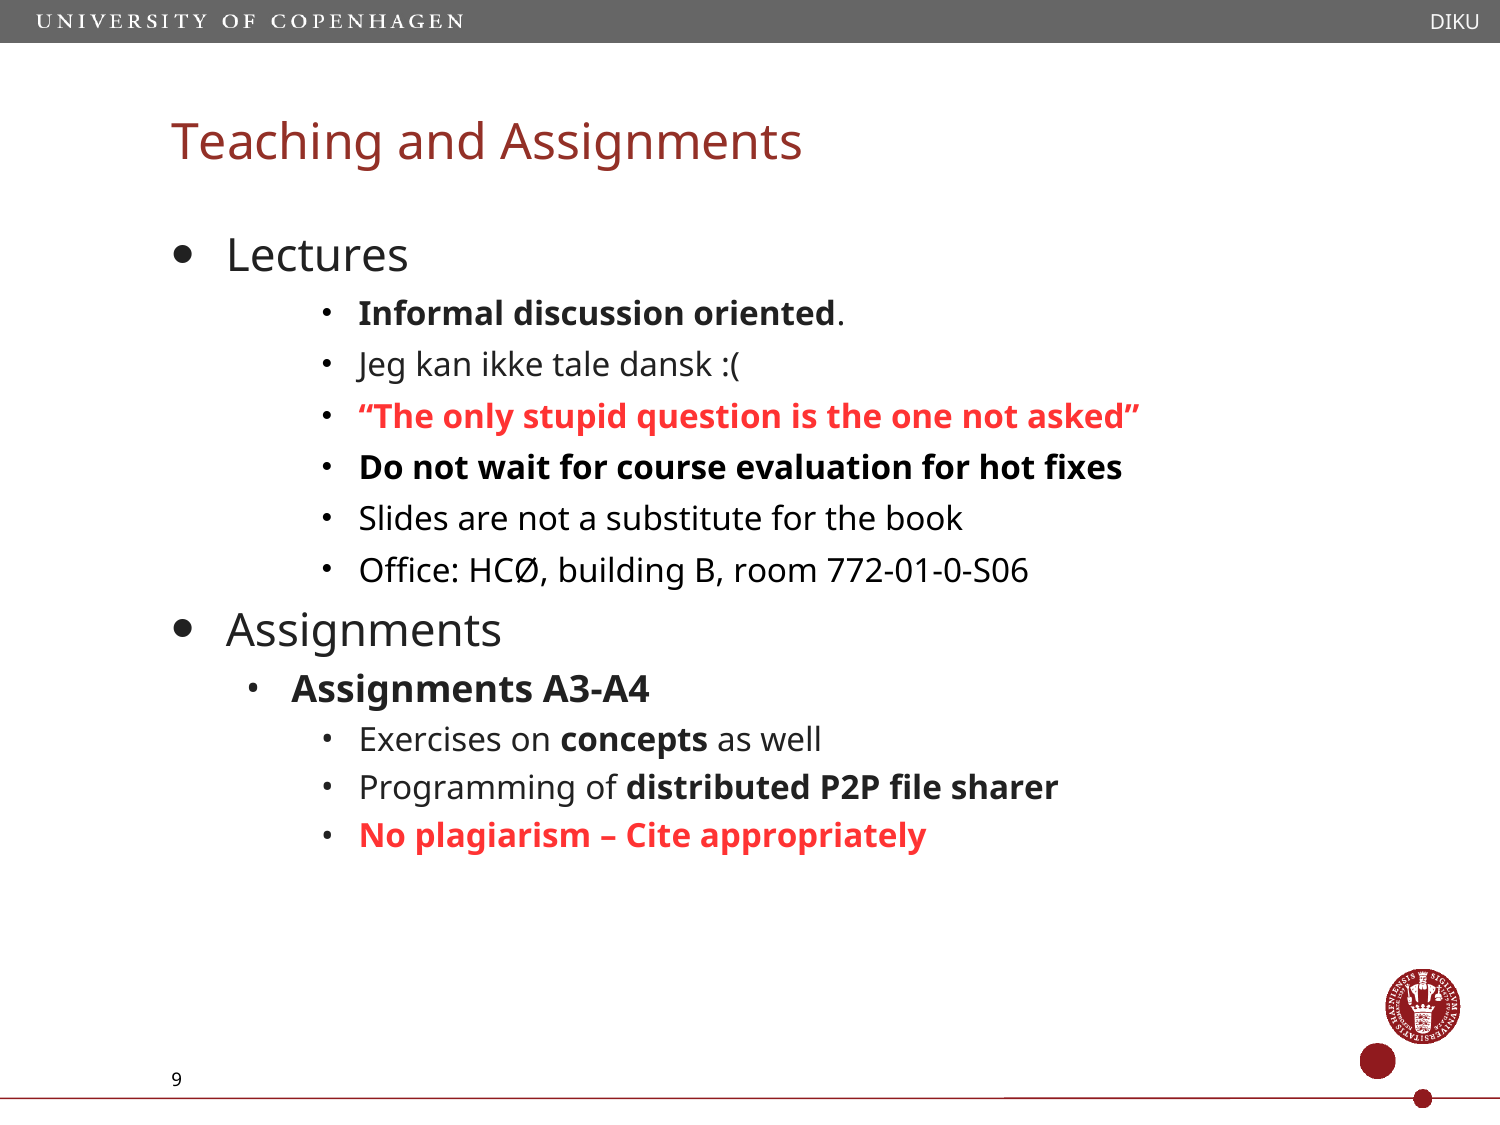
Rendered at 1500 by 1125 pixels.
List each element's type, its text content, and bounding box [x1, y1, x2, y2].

text_box DIKU [469, 0, 1495, 43]
text_box <number> [171, 1067, 522, 1092]
picture [0, 910, 1500, 1122]
text_box Lectures Informal discussion oriented. Jeg kan ikke tale dansk :( “The only stupid question is the one not asked” Do not wait for course evaluation for hot fixes Slides are not a substitute for the book Office: HCØ, building B, room 772-01-0-S06 Assignments Assignments A3-A4 Exercises on concepts as well Programming of distributed P2P file sharer No plagiarism – Cite appropriately [171, 225, 1329, 900]
text_box Teaching and Assignments [171, 75, 1329, 171]
